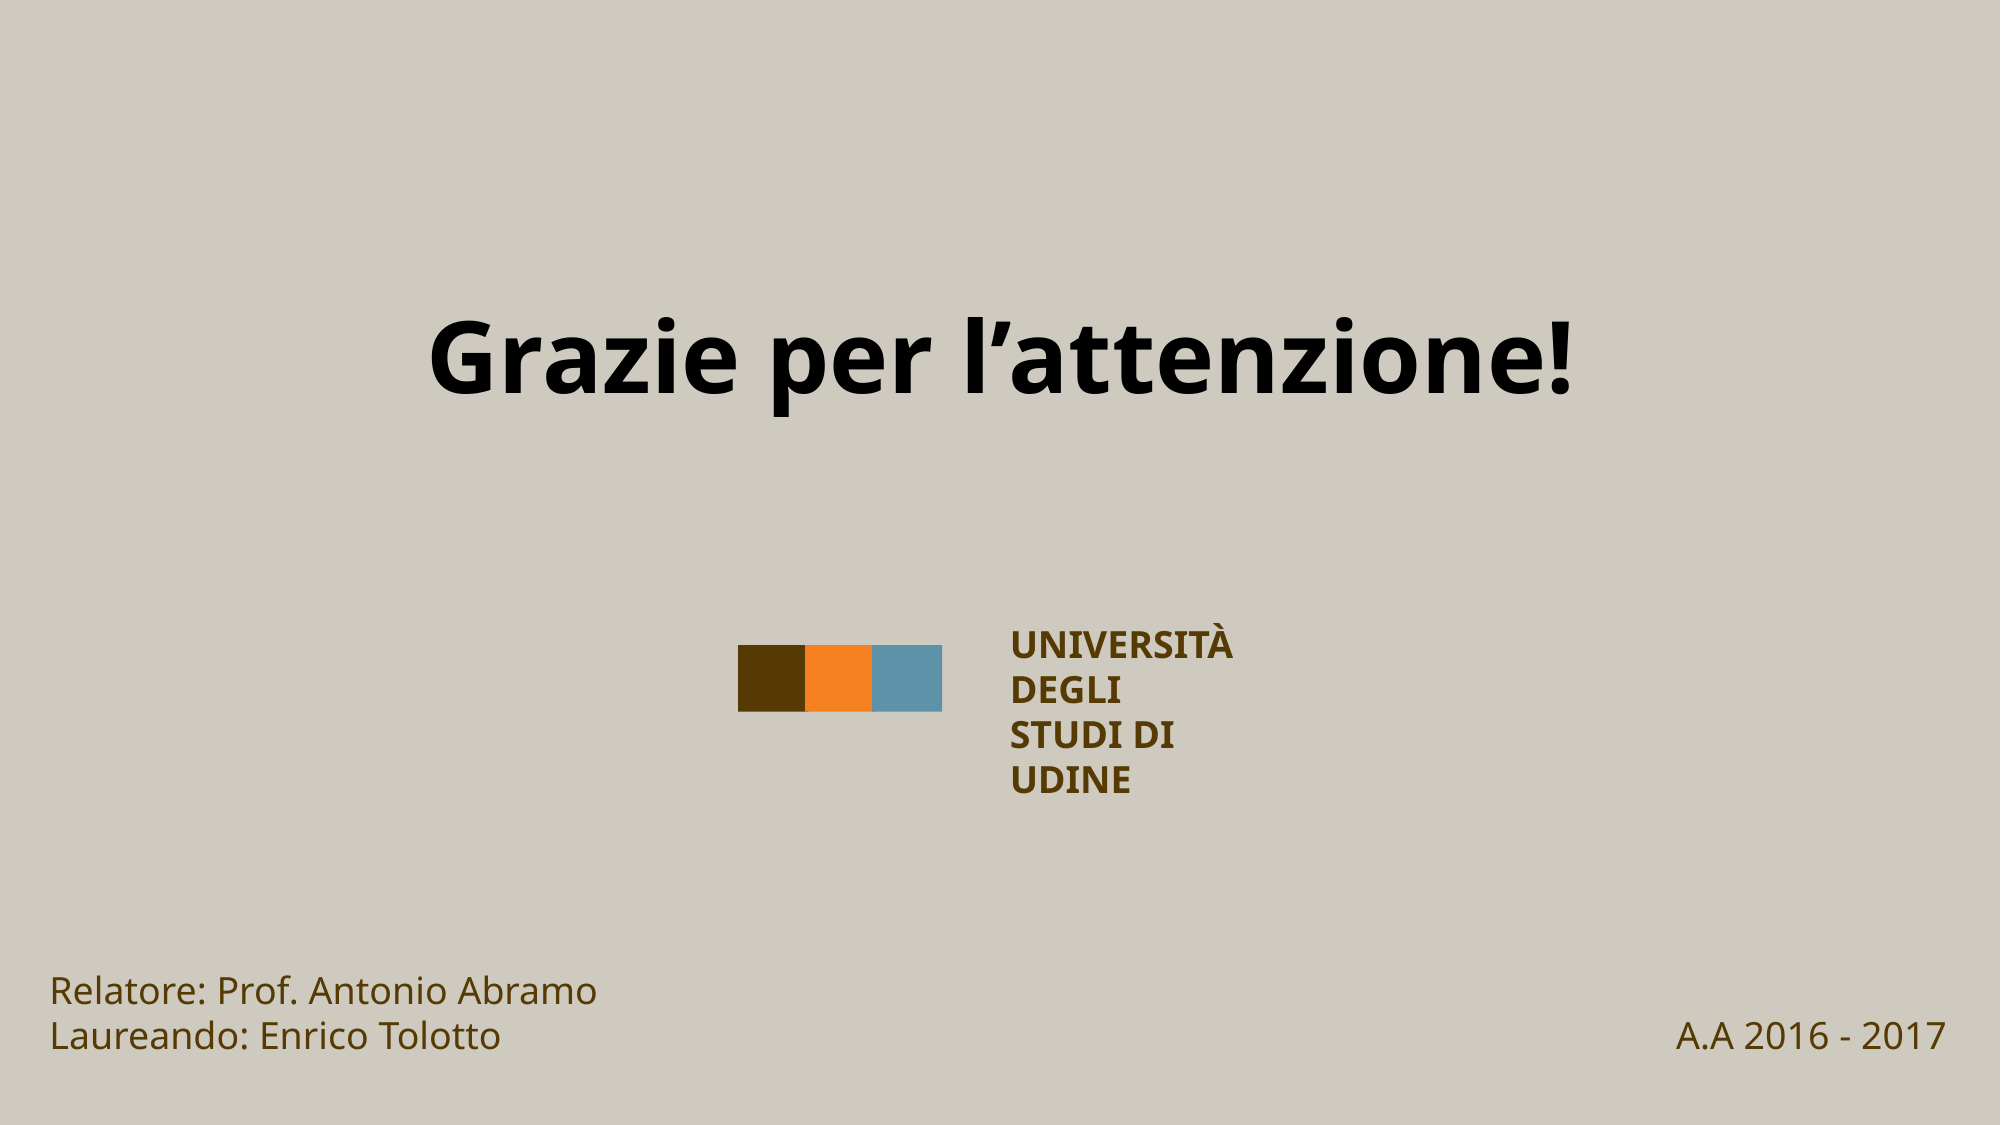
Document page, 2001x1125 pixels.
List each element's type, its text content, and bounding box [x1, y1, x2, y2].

text_box Grazie per l’attenzione! [384, 285, 1619, 421]
text_box Relatore: Prof. Antonio Abramo Laureando: Enrico Tolotto [34, 959, 862, 1065]
text_box [738, 645, 943, 712]
text_box A.A 2016 - 2017 [1618, 1004, 1962, 1065]
text_box UNIVERSITÀ DEGLI STUDI DI UDINE [995, 613, 1255, 809]
